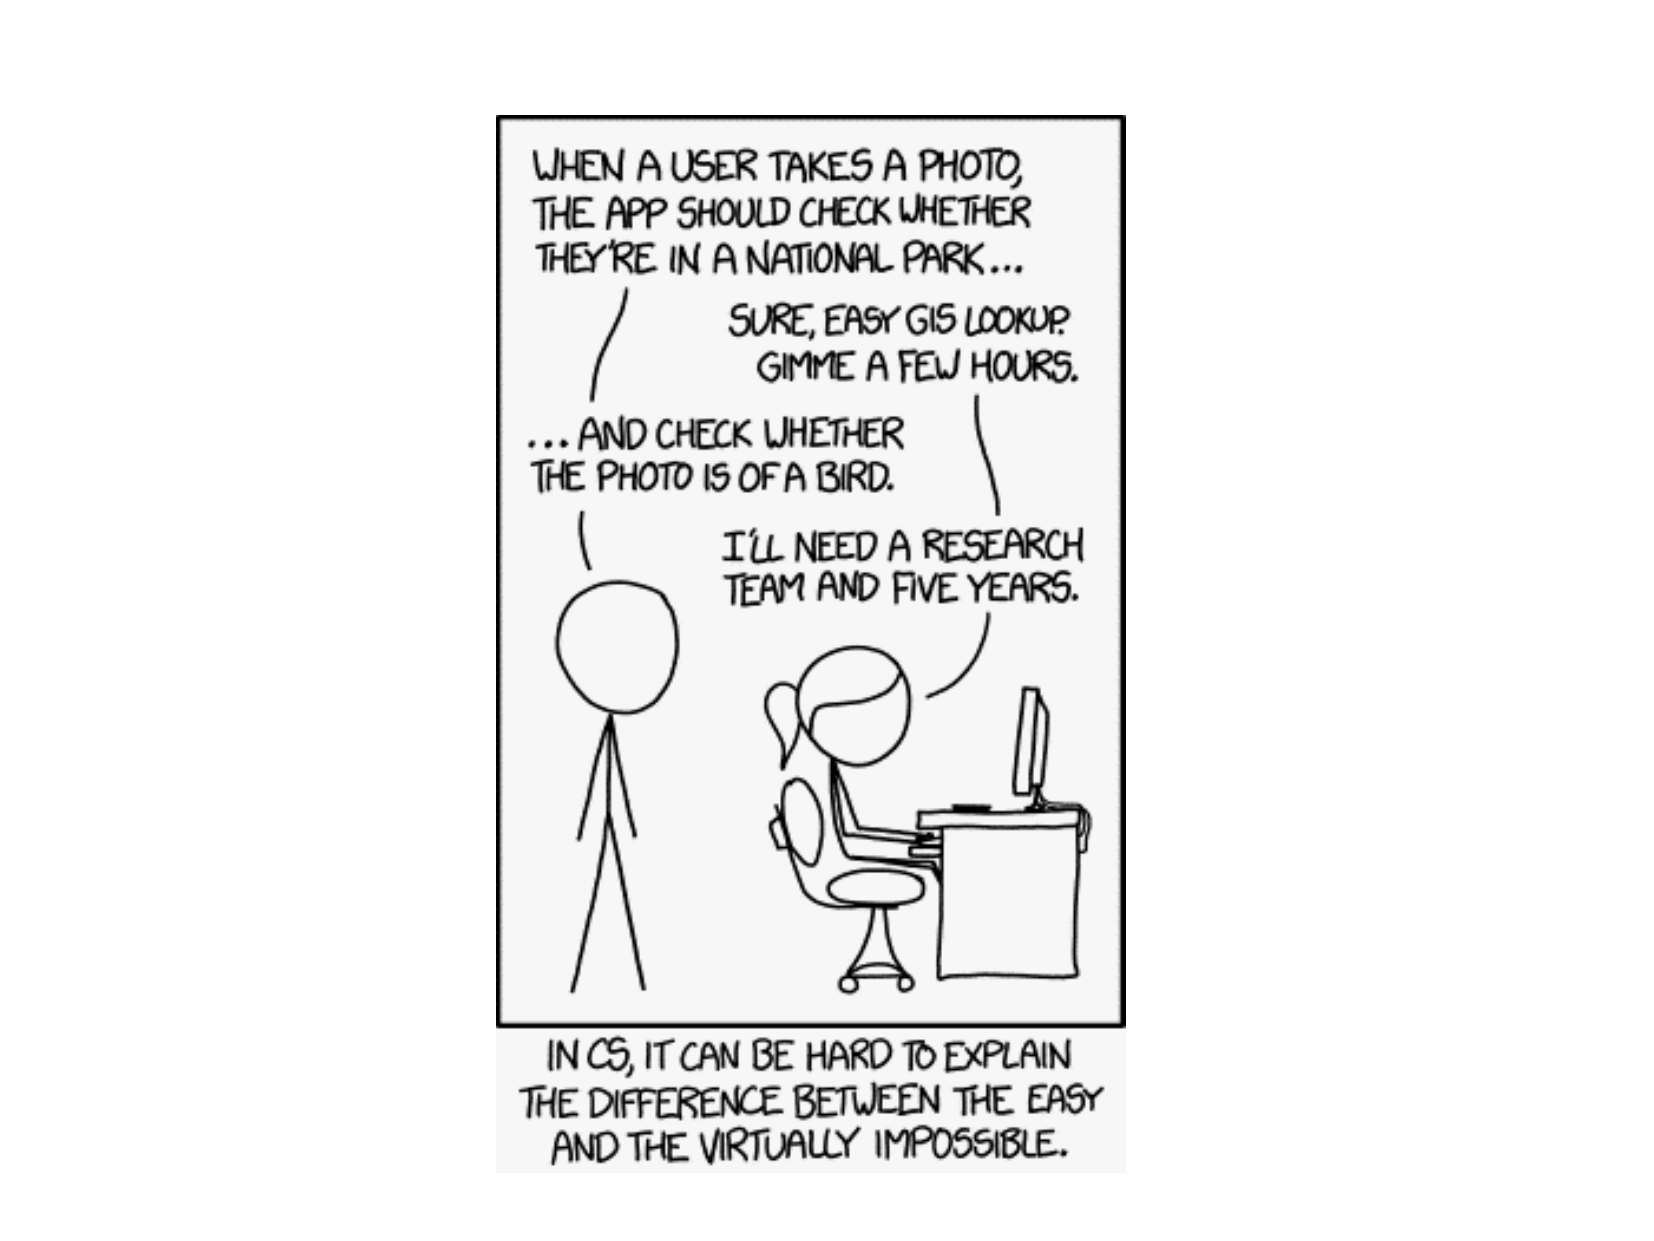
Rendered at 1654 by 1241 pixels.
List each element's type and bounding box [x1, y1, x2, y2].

picture [496, 115, 1126, 1173]
